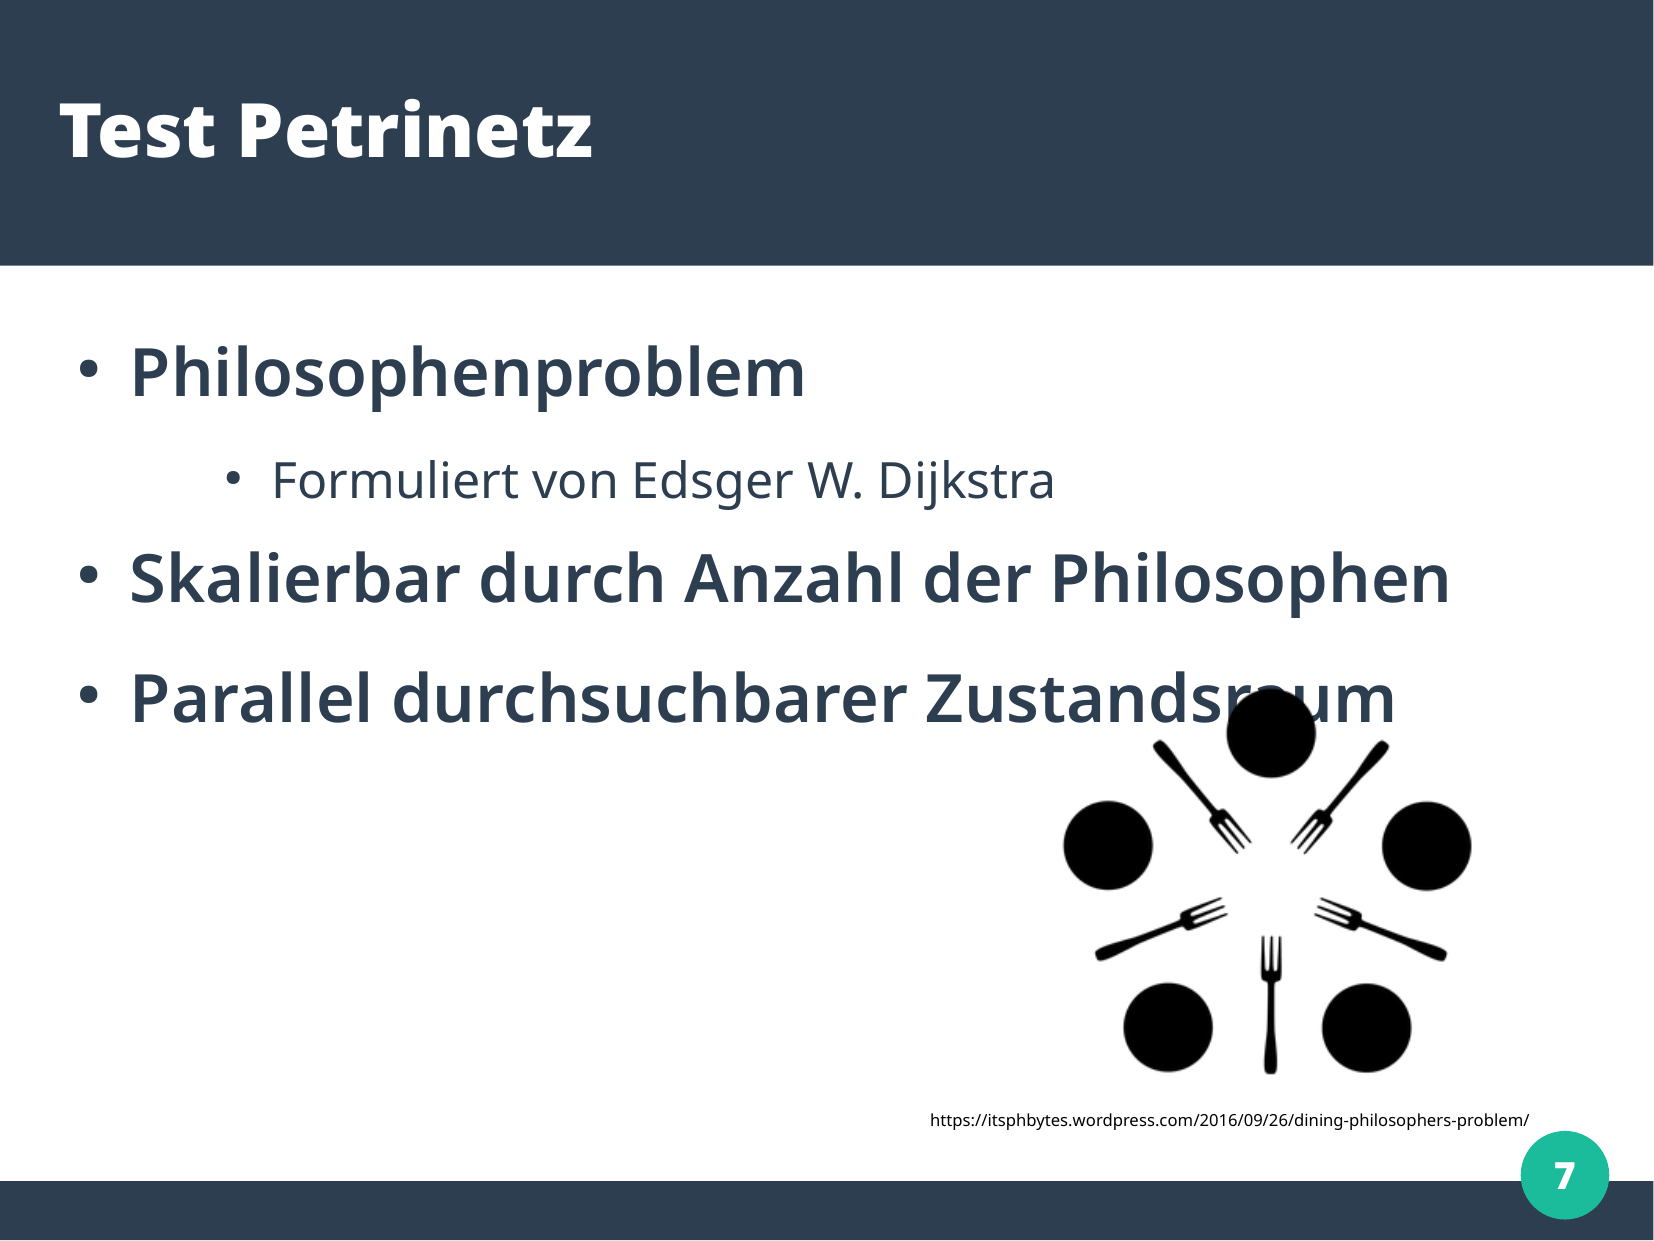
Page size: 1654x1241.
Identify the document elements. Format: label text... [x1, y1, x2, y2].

text_box https://itsphbytes.wordpress.com/2016/09/26/dining-philosophers-problem/ [915, 1100, 1595, 1155]
picture [1033, 679, 1503, 1101]
title Test Petrinetz [59, 49, 1595, 207]
list Philosophenproblem Formuliert von Edsger W. Dijkstra Skalierbar durch Anzahl der Philosophen Parallel durchsuchbarer Zustandsraum [59, 324, 1595, 1152]
